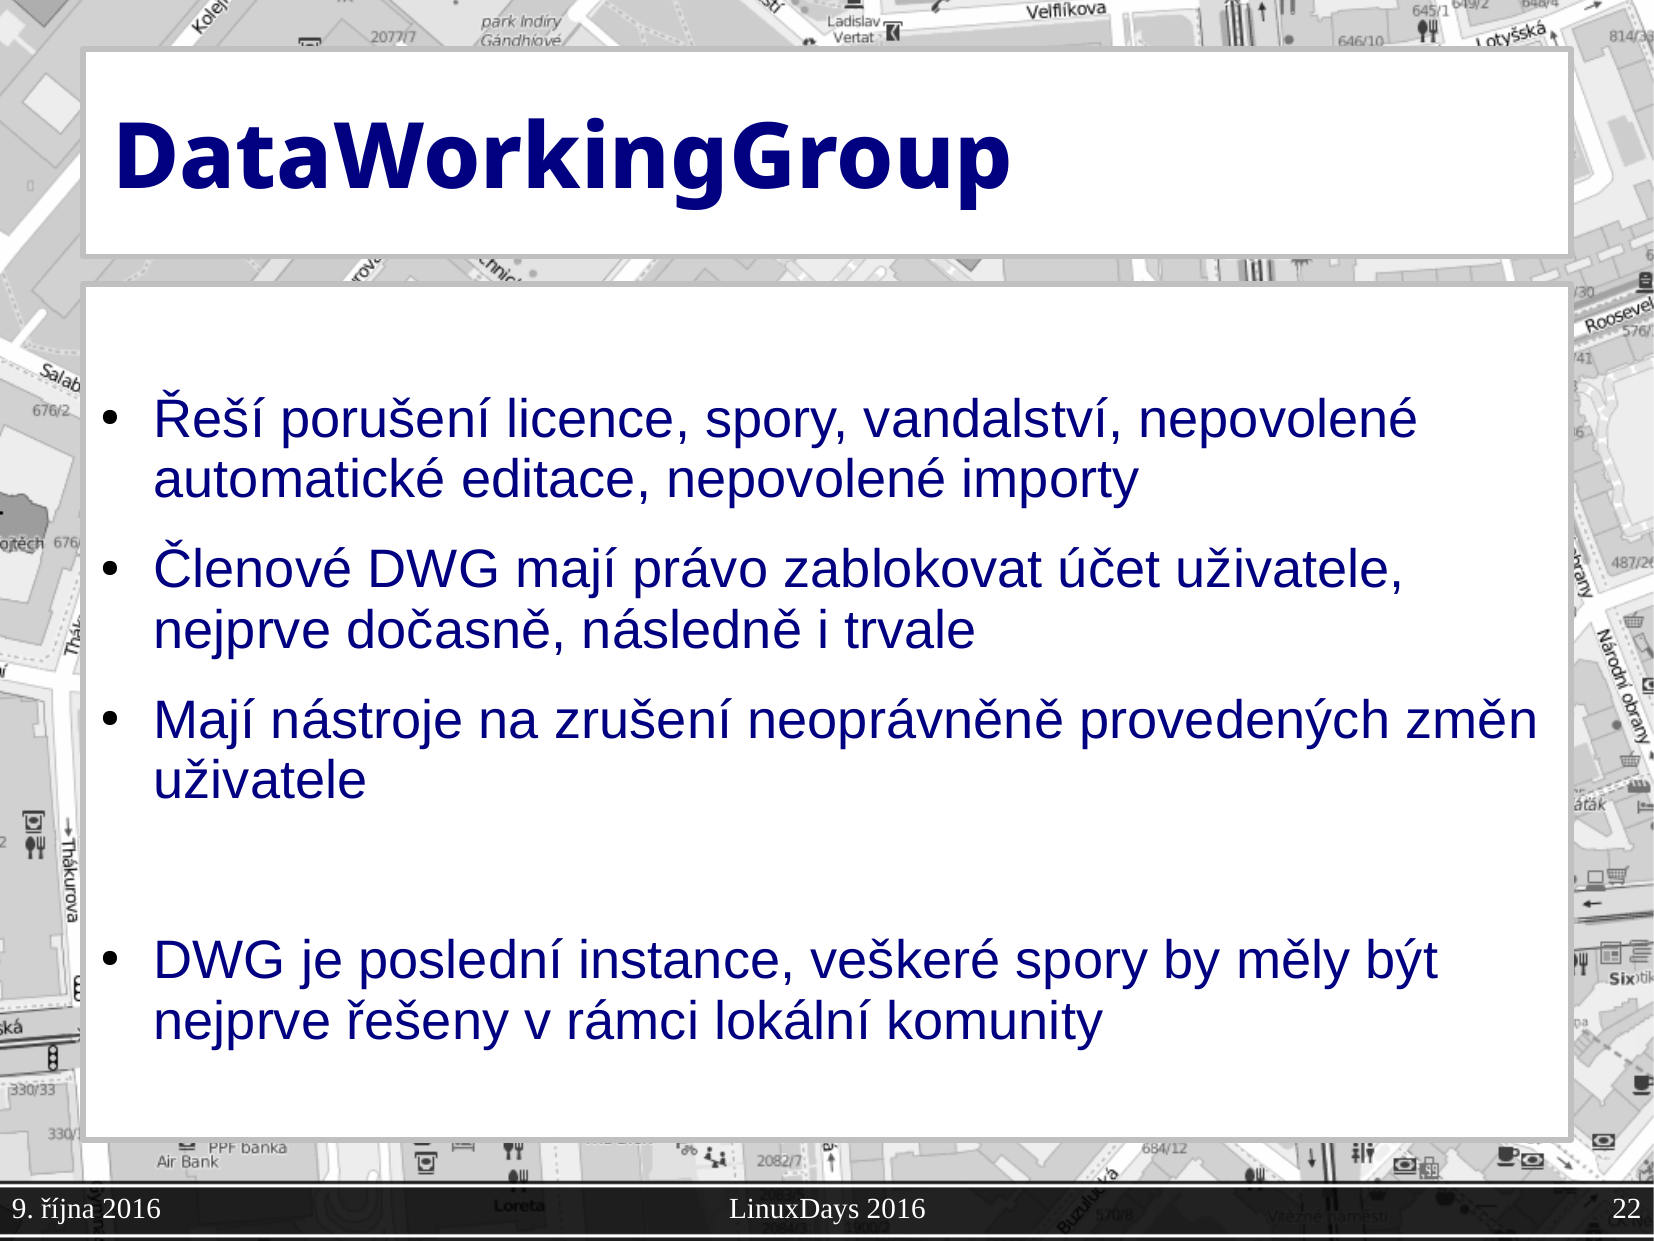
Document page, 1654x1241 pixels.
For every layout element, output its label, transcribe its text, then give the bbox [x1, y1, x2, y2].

list Řeší porušení licence, spory, vandalství, nepovolené automatické editace, nepovolené importy Členové DWG mají právo zablokovat účet uživatele, nejprve dočasně, následně i trvale Mají nástroje na zrušení neoprávněně provedených změn uživatele DWG je poslední instance, veškeré spory by měly být nejprve řešeny v rámci lokální komunity [82, 284, 1571, 1140]
title DataWorkingGroup [82, 49, 1571, 257]
picture [0, 0, 1654, 1241]
